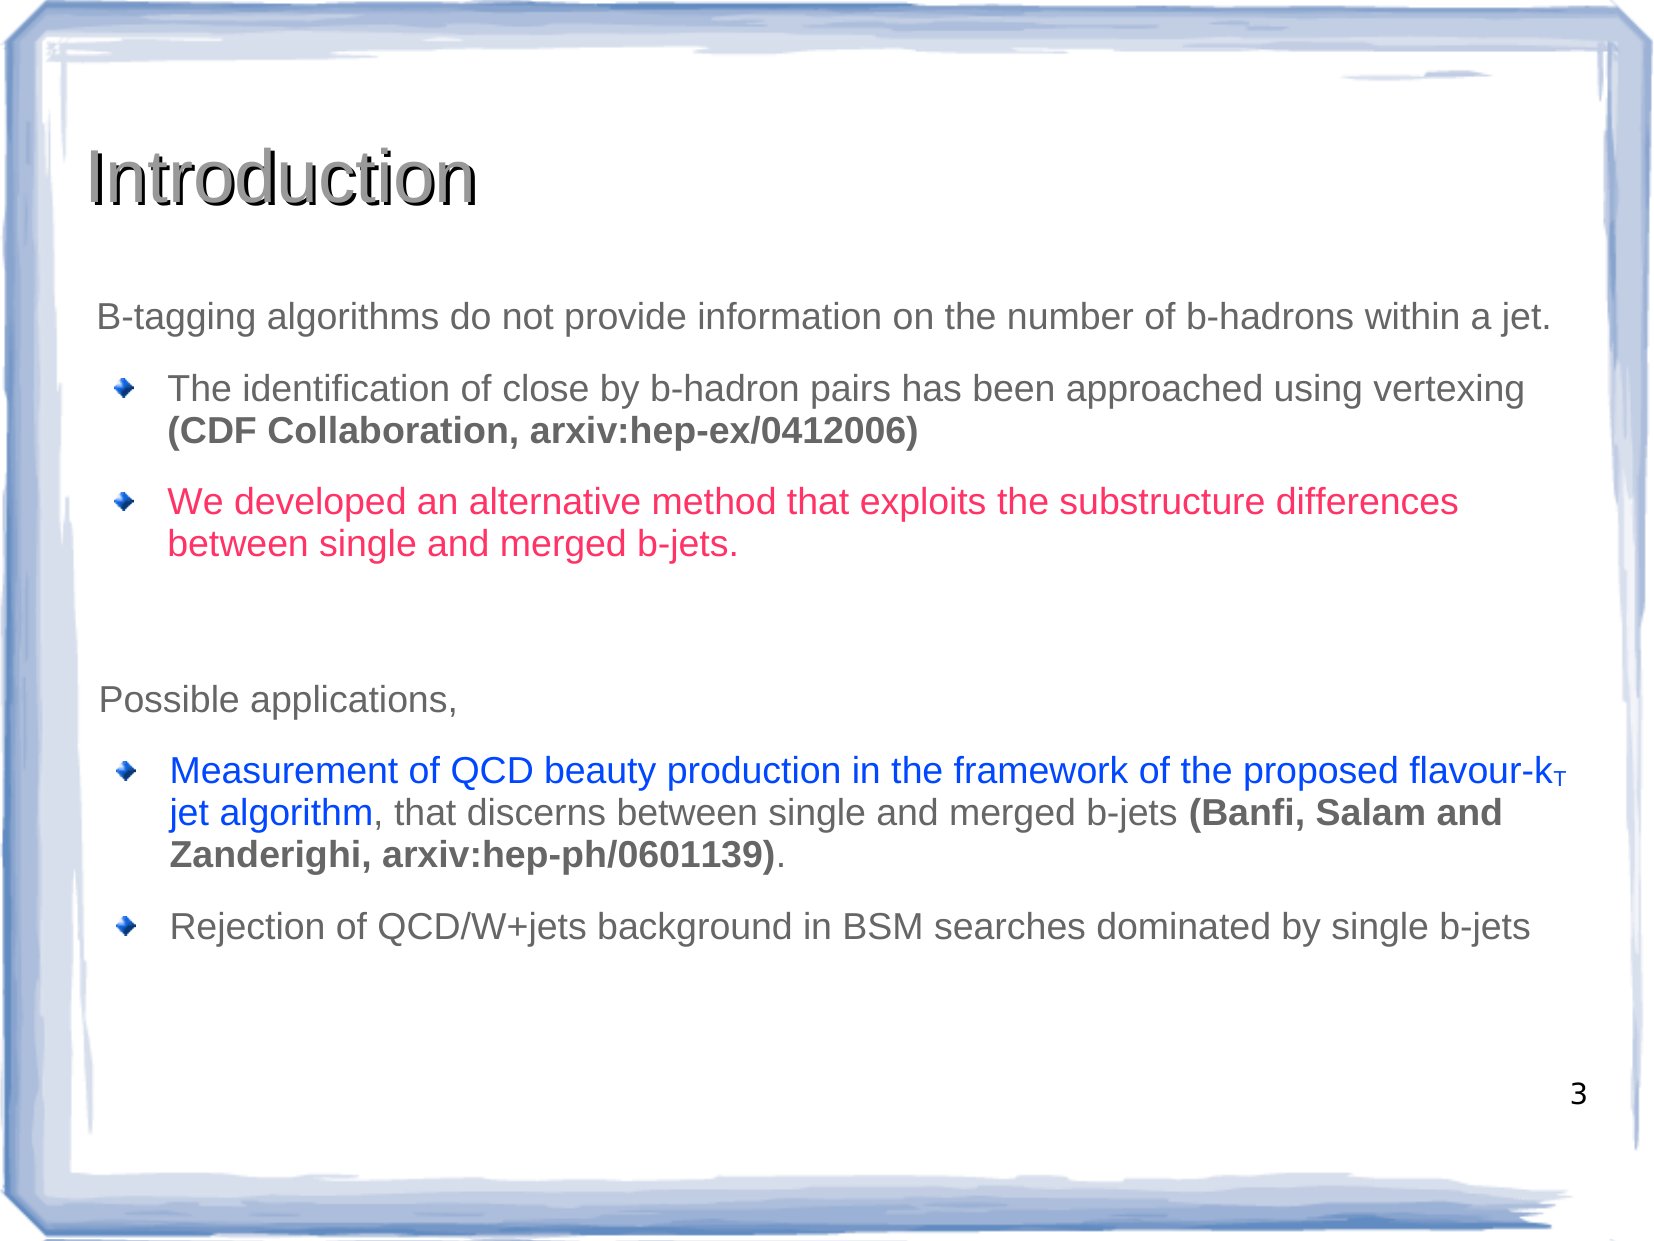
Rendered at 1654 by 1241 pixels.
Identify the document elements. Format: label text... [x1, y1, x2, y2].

picture [0, 0, 1654, 1241]
title Introduction [85, 96, 1098, 257]
list Possible applications, Measurement of QCD beauty production in the framework of the proposed flavour-kT jet algorithm, that discerns between single and merged b-jets (Banfi, Salam and Zanderighi, arxiv:hep-ph/0601139). Rejection of QCD/W+jets background in BSM searches dominated by single b-jets [98, 678, 1576, 1054]
list B-tagging algorithms do not provide information on the number of b-hadrons within a jet. The identification of close by b-hadron pairs has been approached using vertexing (CDF Collaboration, arxiv:hep-ex/0412006) We developed an alternative method that exploits the substructure differences between single and merged b-jets. [96, 295, 1576, 671]
